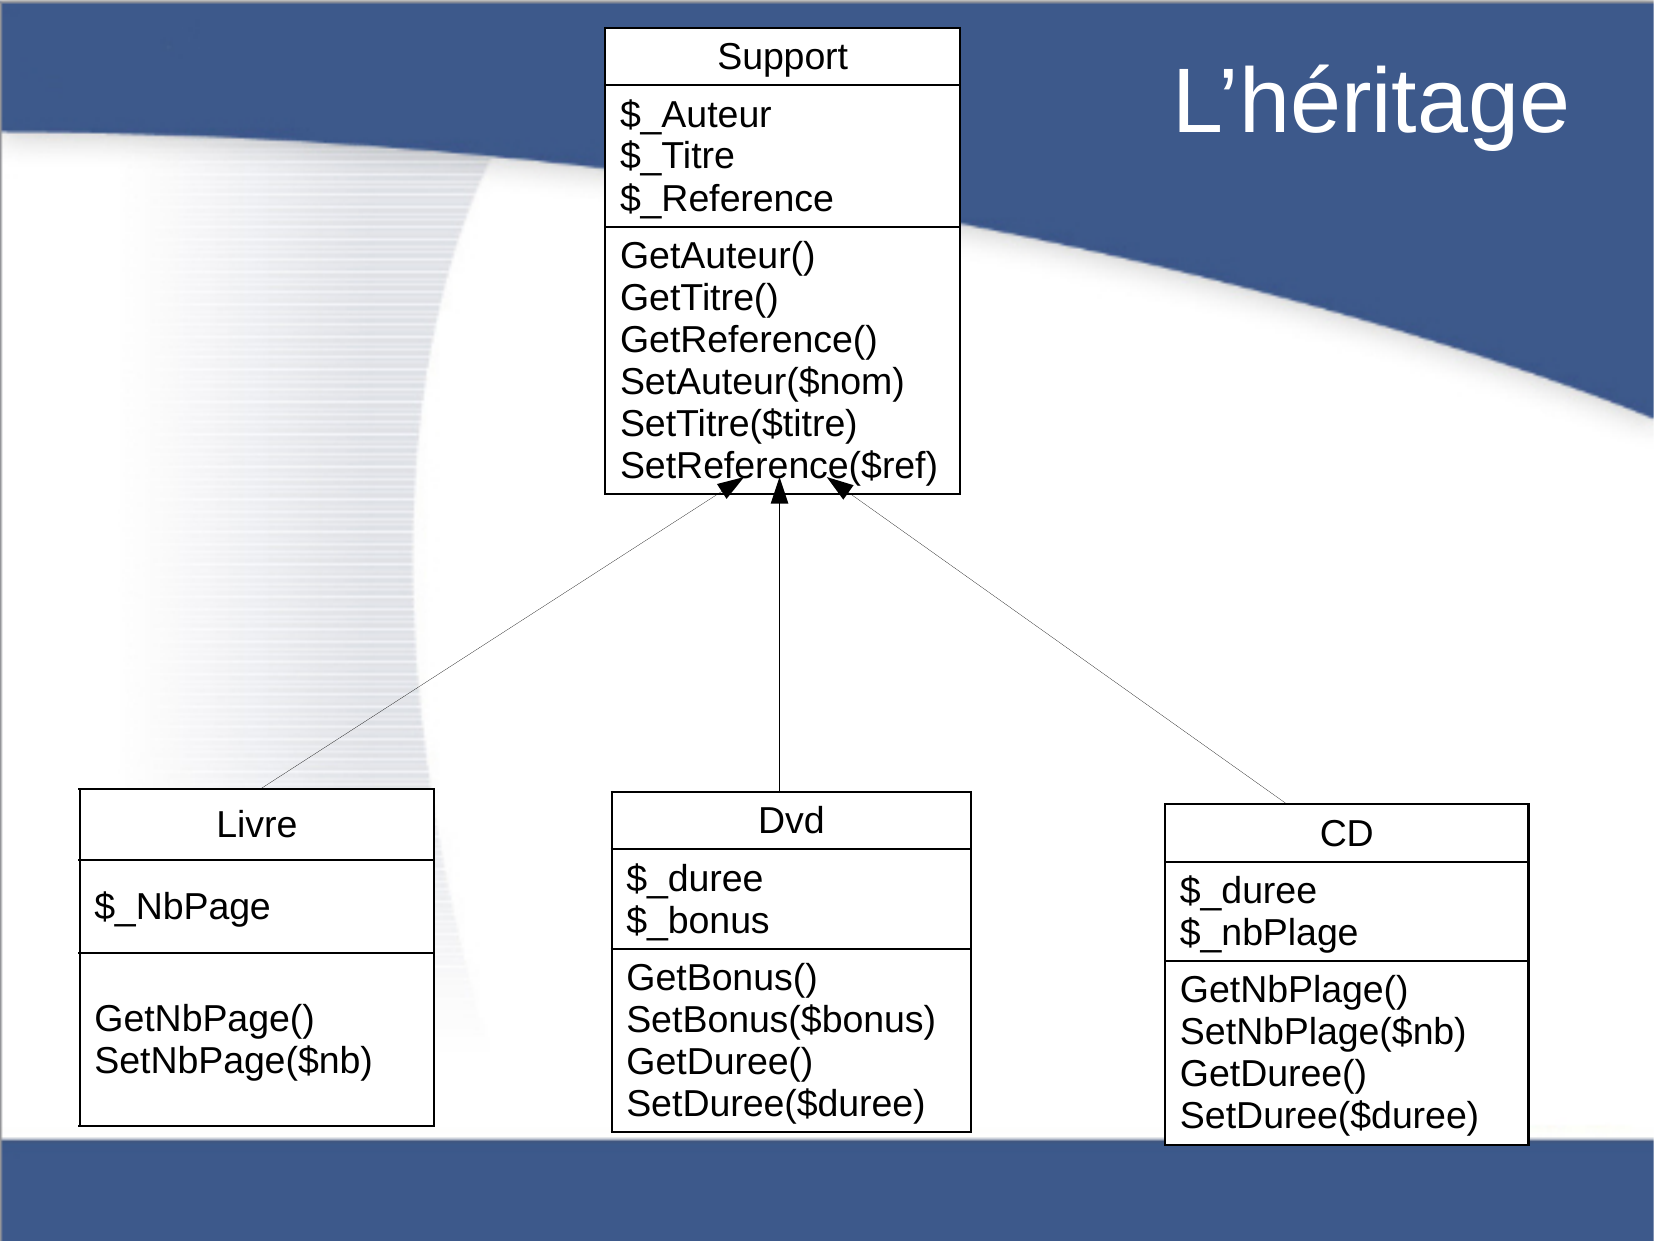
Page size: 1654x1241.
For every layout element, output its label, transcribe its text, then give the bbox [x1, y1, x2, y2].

picture [0, 0, 1654, 1241]
table_header Support [606, 29, 959, 84]
table_cell $_Auteur $_Titre $_Reference [606, 86, 959, 226]
table_cell GetBonus() SetBonus($bonus) GetDuree() SetDuree($duree) [613, 950, 970, 1131]
table_cell $_duree $_bonus [613, 850, 970, 948]
title L’héritage [961, 49, 1571, 257]
table_header Livre [81, 790, 433, 859]
table_cell GetNbPlage() SetNbPlage($nb) GetDuree() SetDuree($duree) [1166, 962, 1527, 1144]
title L’héritage [82, 49, 604, 257]
table_header CD [1166, 805, 1527, 861]
table_cell GetNbPage() SetNbPage($nb) [81, 954, 433, 1125]
table_cell GetAuteur() GetTitre() GetReference() SetAuteur($nom) SetTitre($titre) SetReference($ref) [606, 228, 959, 493]
table_cell $_NbPage [81, 861, 433, 952]
table_cell $_duree $_nbPlage [1166, 863, 1527, 960]
table_header Dvd [613, 793, 970, 848]
